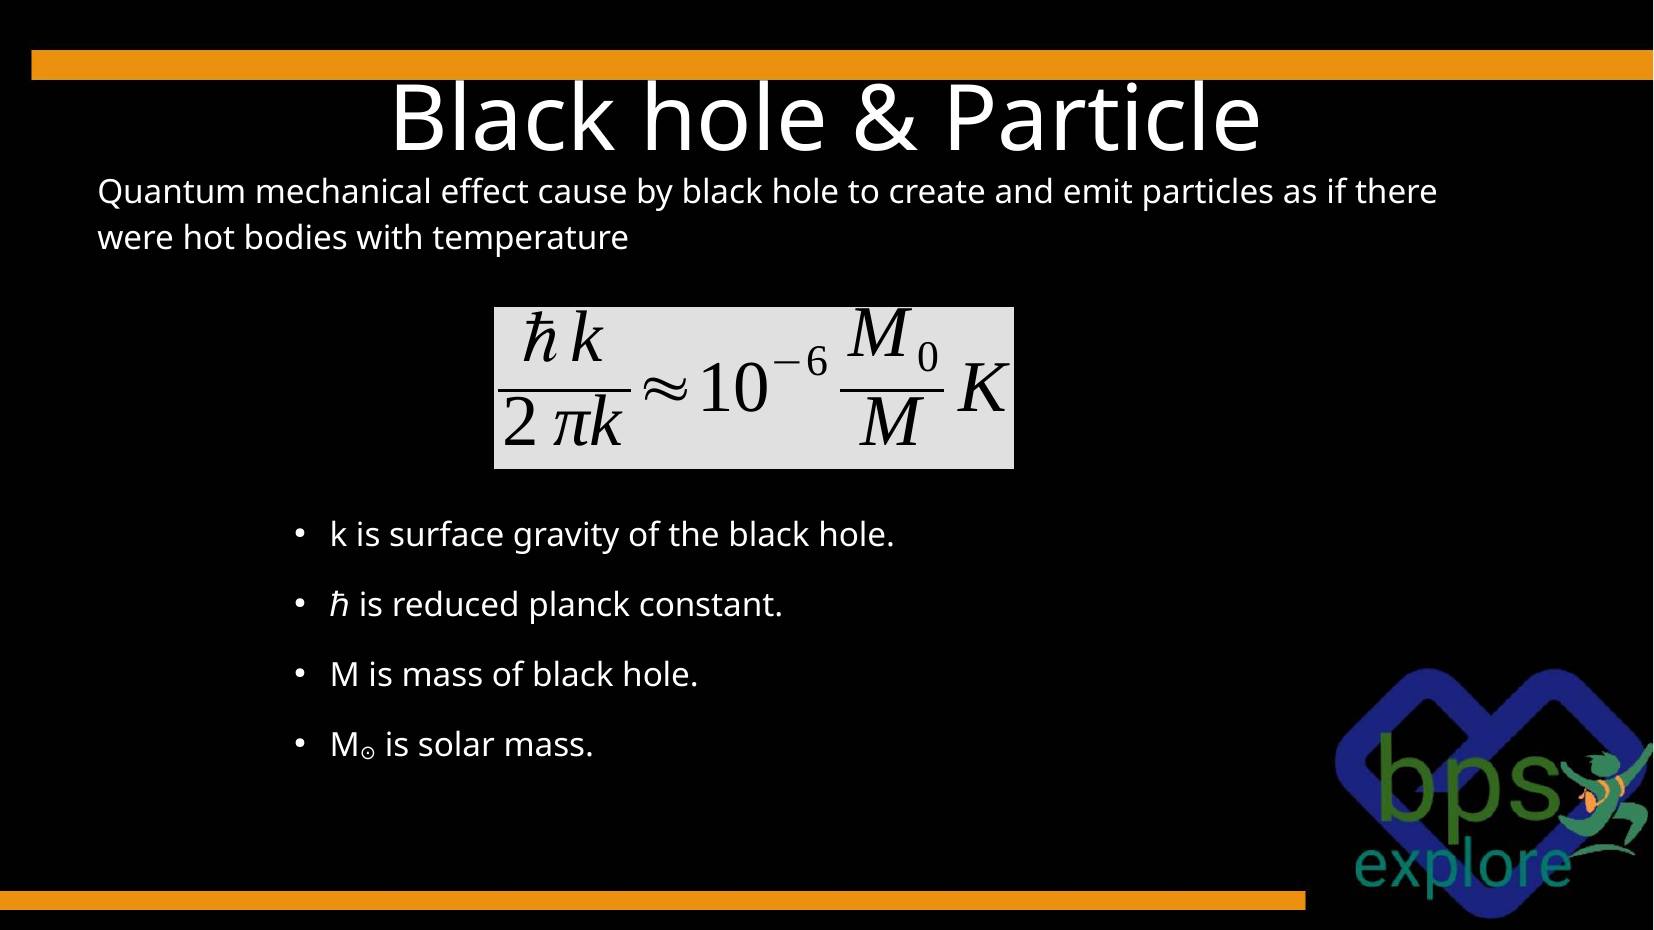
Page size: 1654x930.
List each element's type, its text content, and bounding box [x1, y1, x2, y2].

title Black hole & Particle [82, 37, 1571, 193]
text_box Quantum mechanical effect cause by black hole to create and emit particles as if there were hot bodies with temperature k is surface gravity of the black hole. ℏ is reduced planck constant. M is mass of black hole. M⊙​ is solar mass. [82, 161, 1505, 903]
picture [0, 0, 1654, 930]
